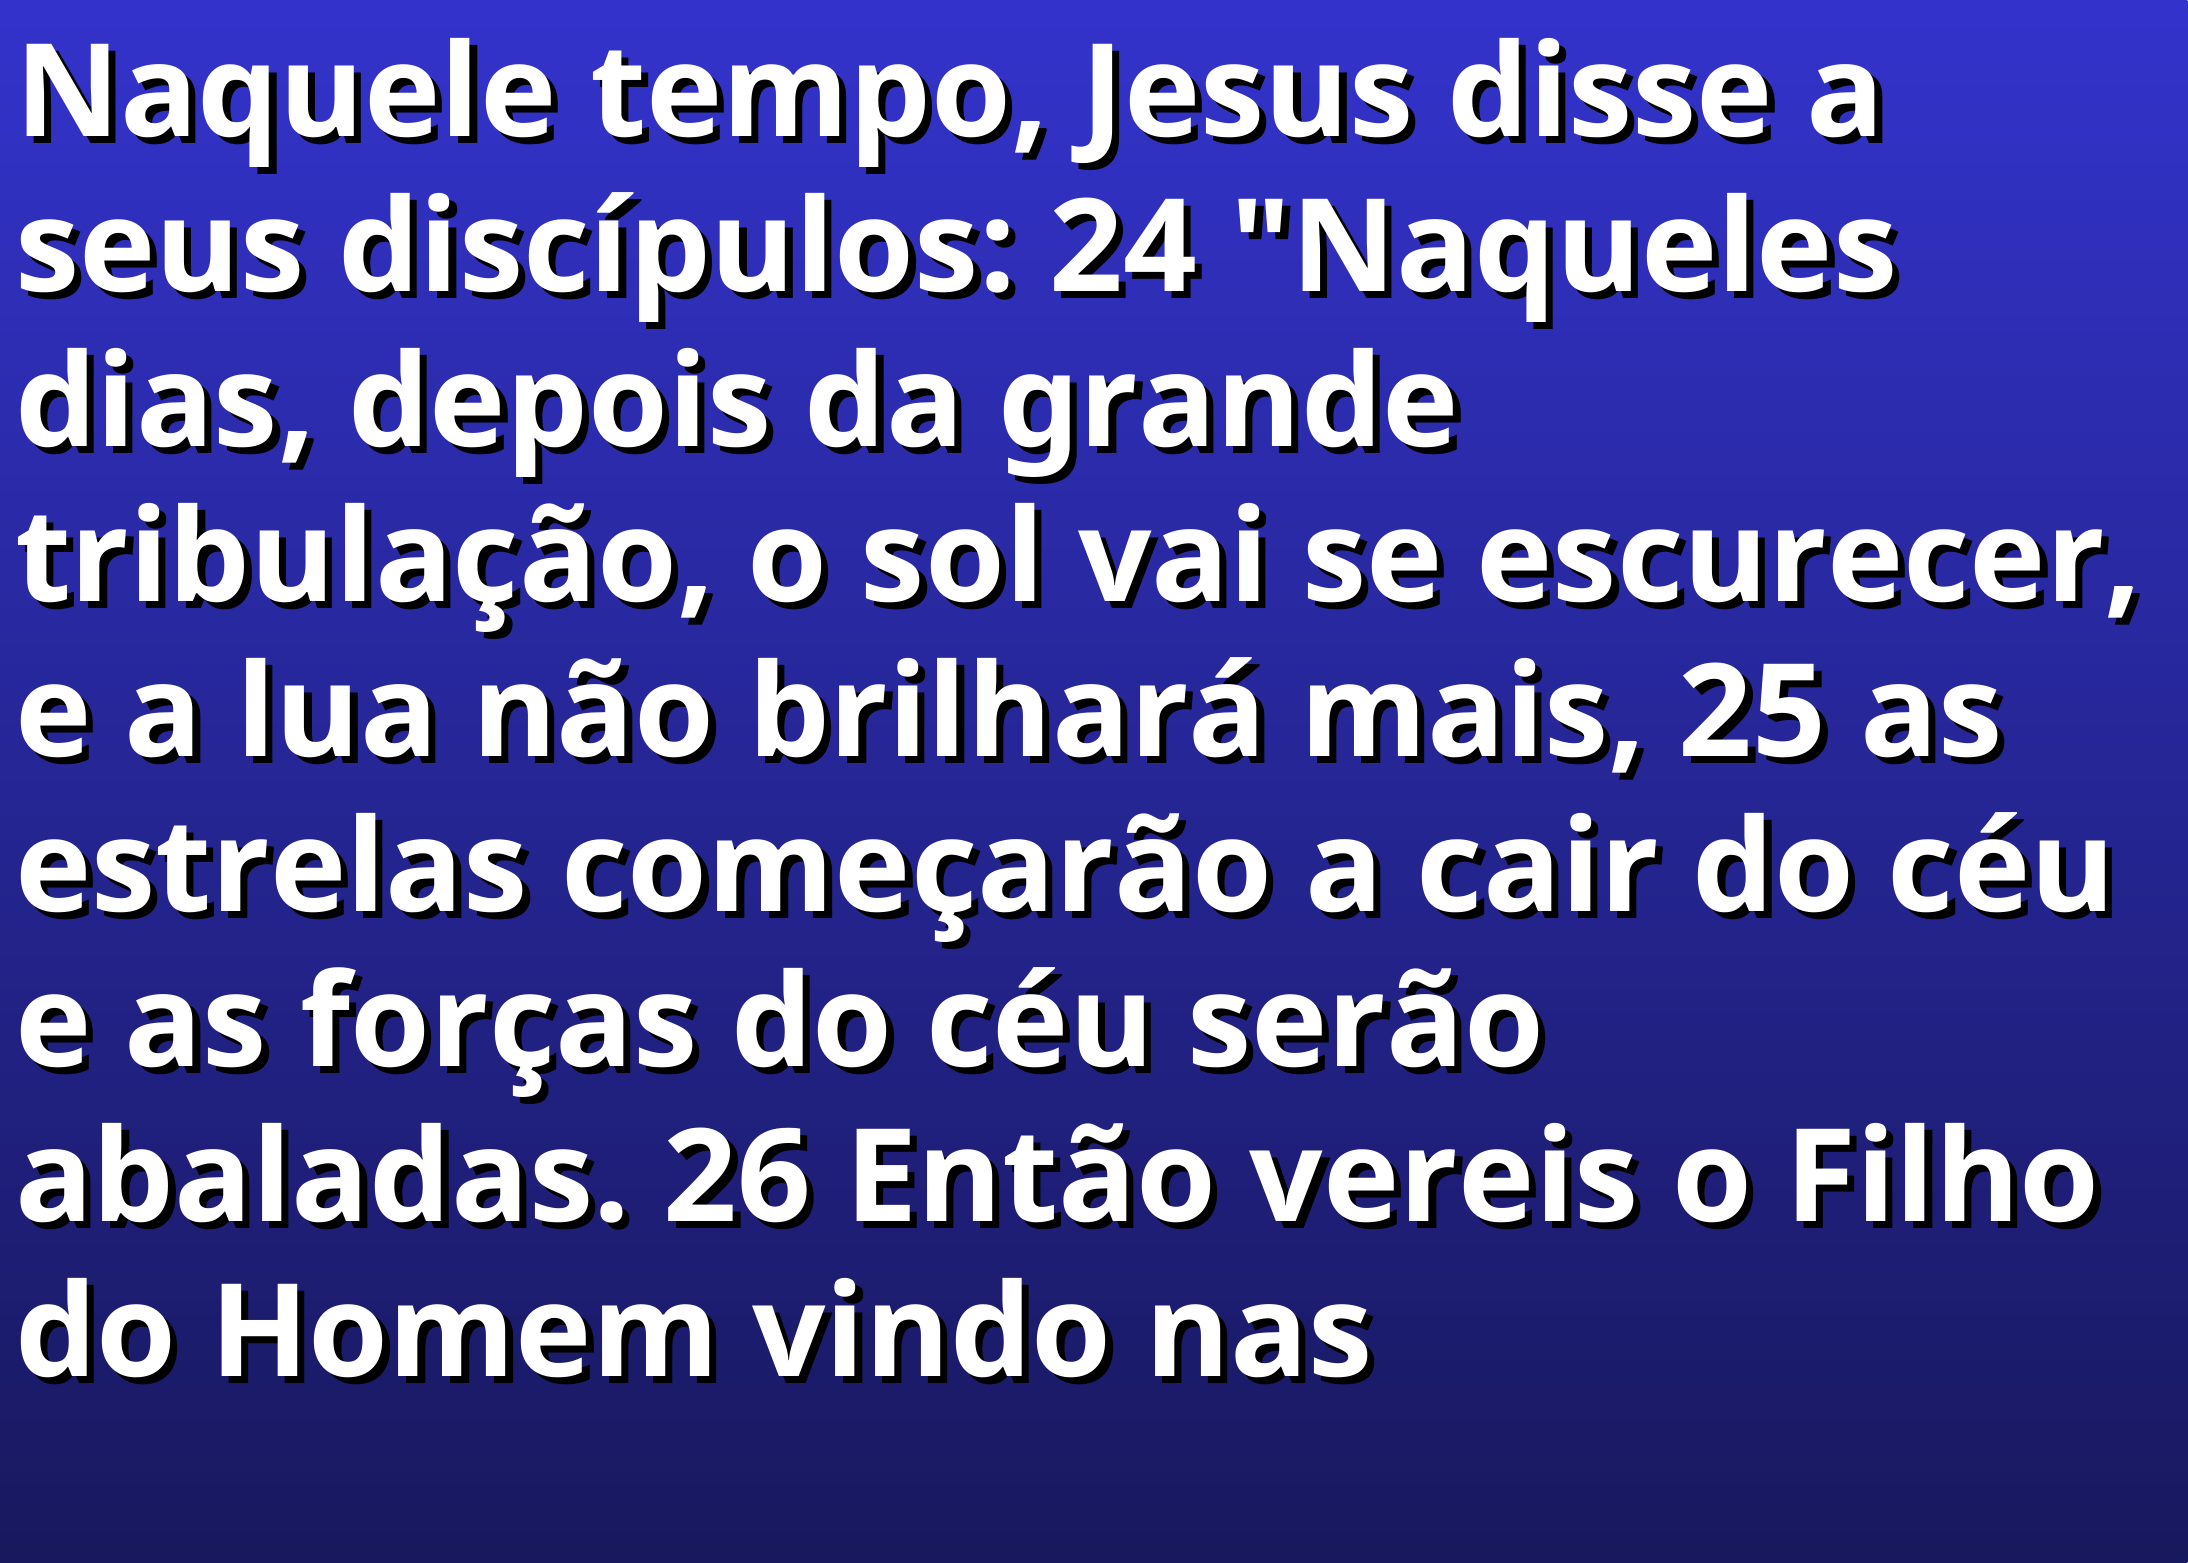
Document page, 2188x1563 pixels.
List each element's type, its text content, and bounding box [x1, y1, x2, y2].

text_box Naquele tempo, Jesus disse a seus discípulos: 24 "Naqueles dias, depois da grande tribulação, o sol vai se escurecer, e a lua não brilhará mais, 25 as estrelas começarão a cair do céu e as forças do céu serão abaladas. 26 Então vereis o Filho do Homem vindo nas [0, 0, 2188, 1410]
